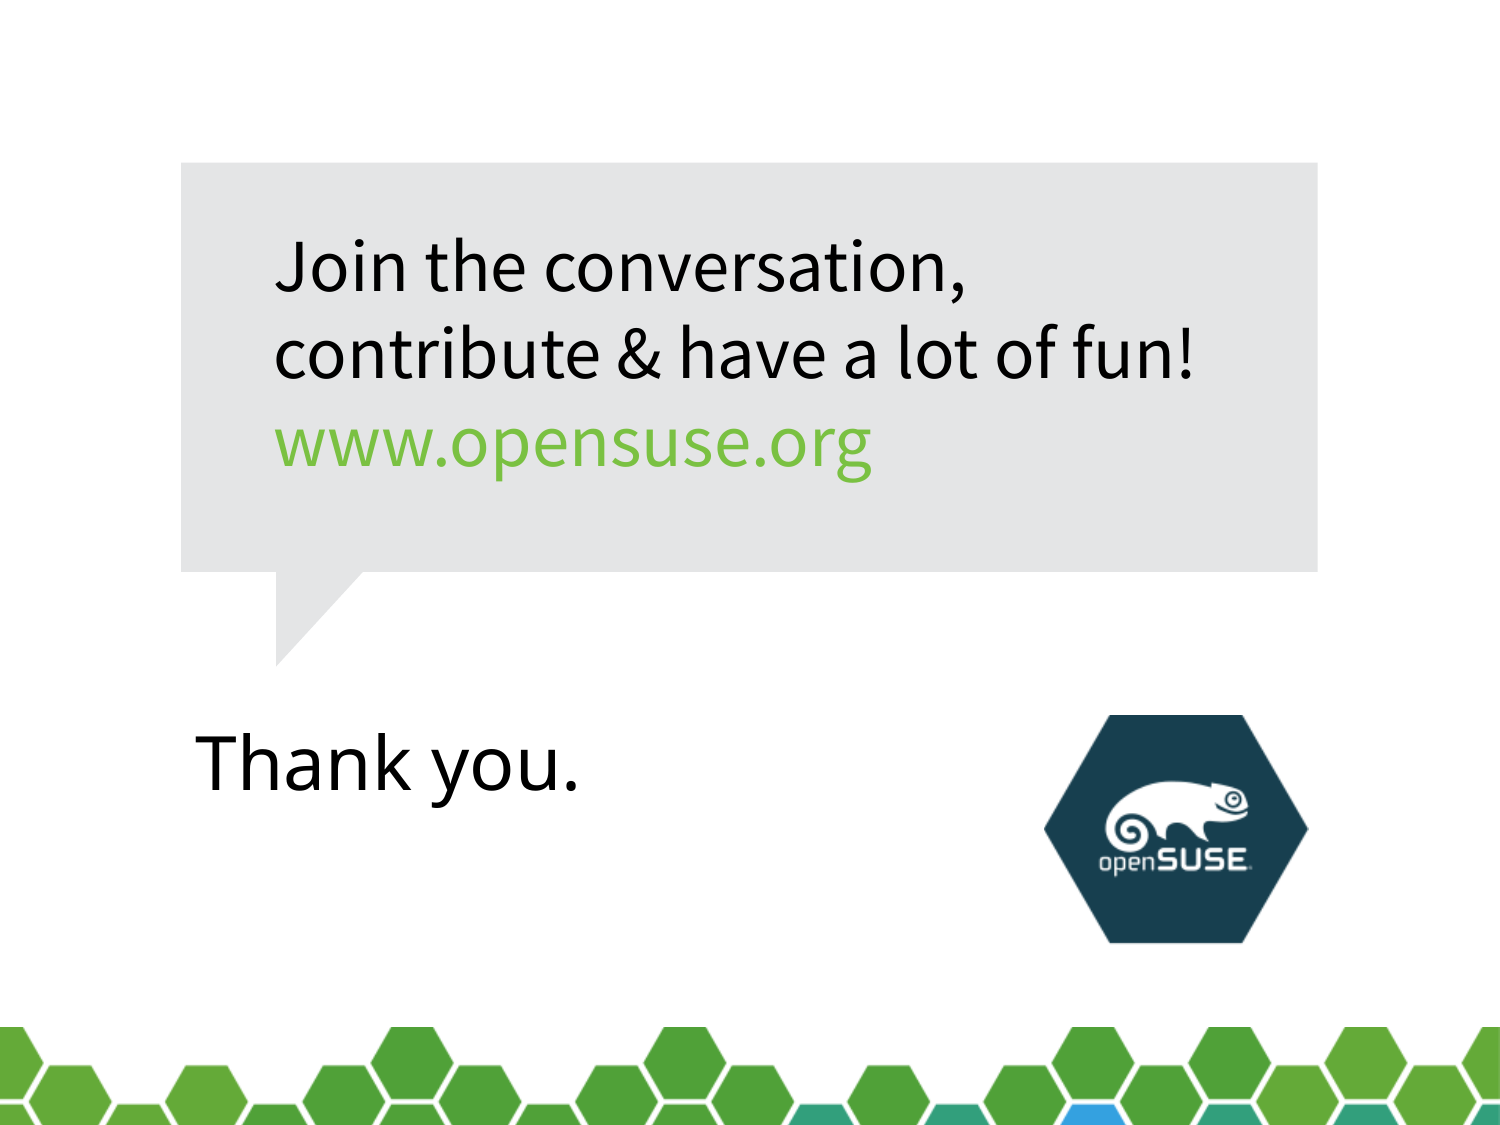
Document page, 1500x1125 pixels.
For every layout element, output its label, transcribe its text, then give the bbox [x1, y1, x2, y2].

picture [1044, 715, 1309, 945]
picture [0, 1027, 1500, 1125]
text_box Join the conversation, contribute & have a lot of fun! www.opensuse.org [259, 213, 1334, 609]
